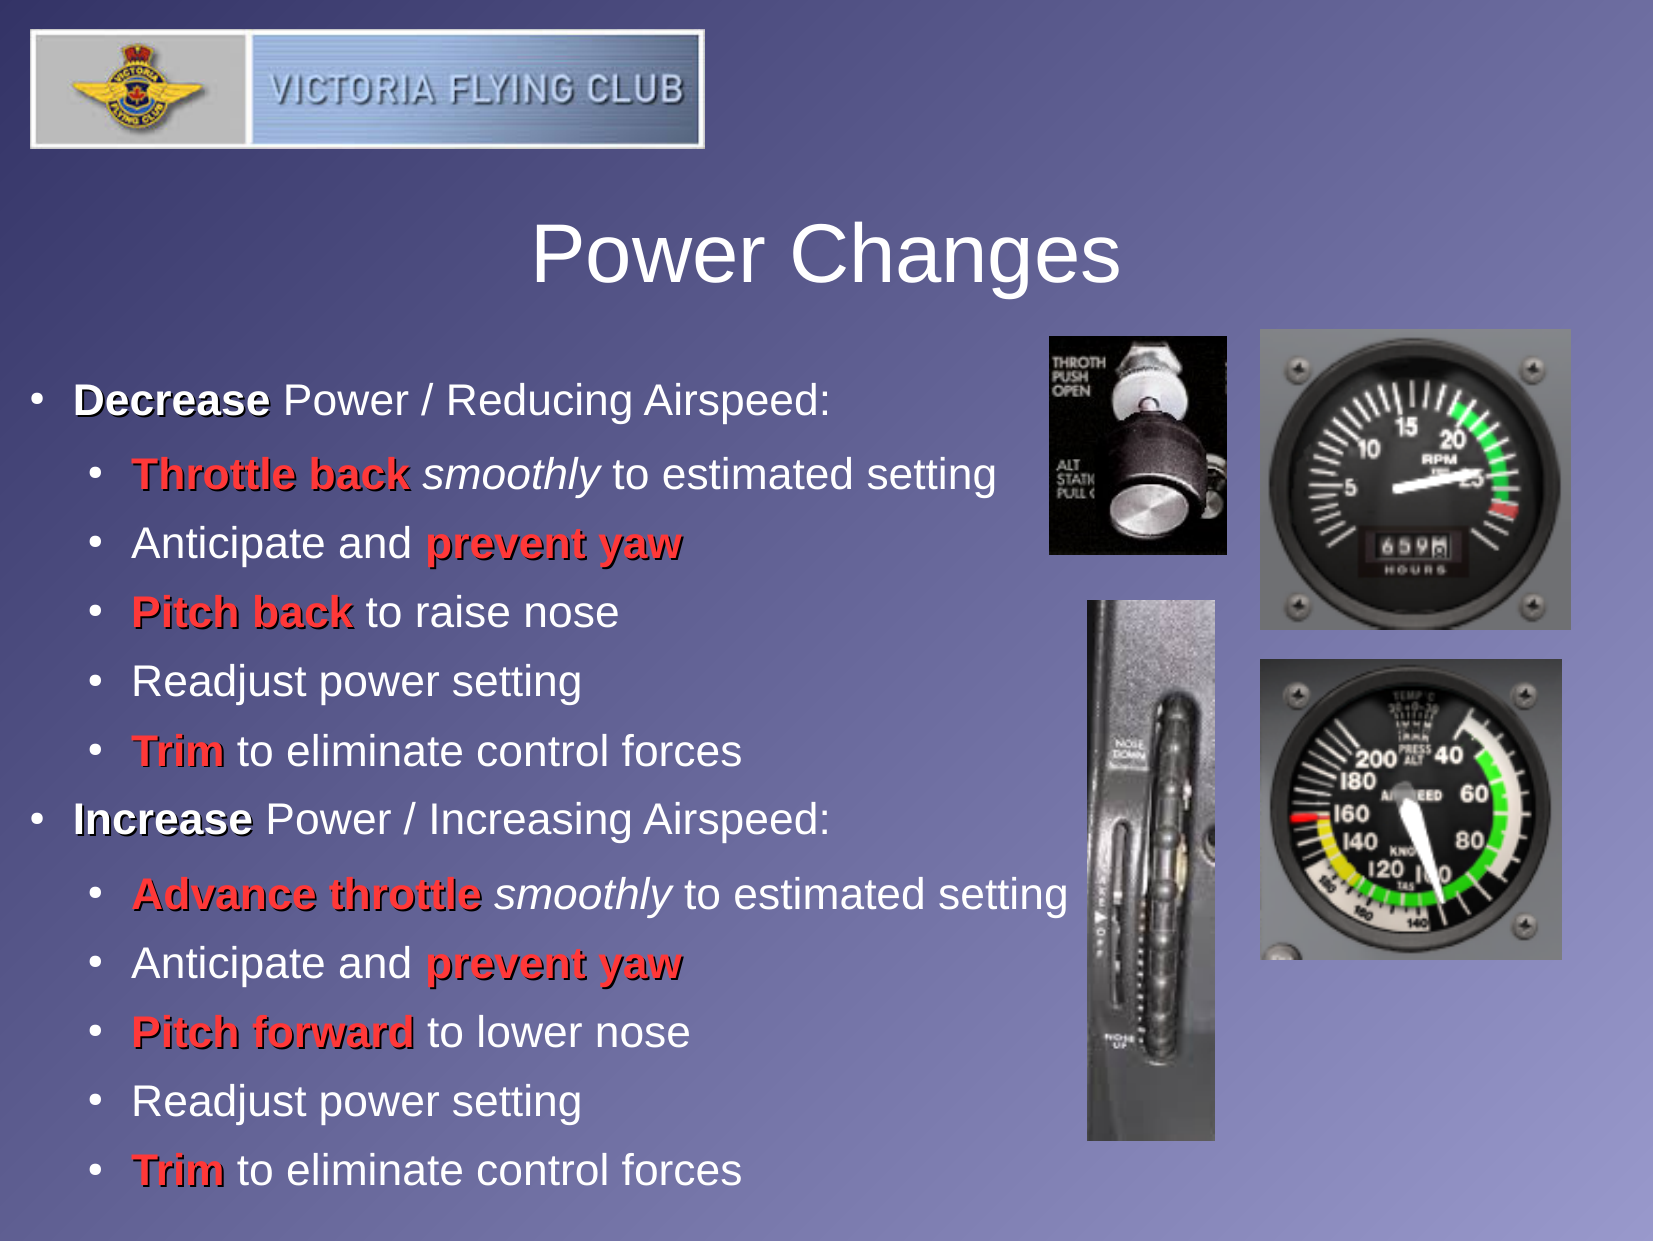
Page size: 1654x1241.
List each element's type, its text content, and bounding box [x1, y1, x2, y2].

picture [30, 29, 705, 149]
title Power Changes [82, 150, 1571, 358]
list Decrease Power / Reducing Airspeed: Throttle back smoothly to estimated setting Anticipate and prevent yaw Pitch back to raise nose Readjust power setting Trim to eliminate control forces Increase Power / Increasing Airspeed: Advance throttle smoothly to estimated setting Anticipate and prevent yaw Pitch forward to lower nose Readjust power setting Trim to eliminate control forces [14, 375, 1571, 1201]
picture [1049, 336, 1227, 556]
picture [1087, 600, 1215, 1141]
picture [1260, 659, 1562, 961]
picture [1260, 329, 1571, 631]
